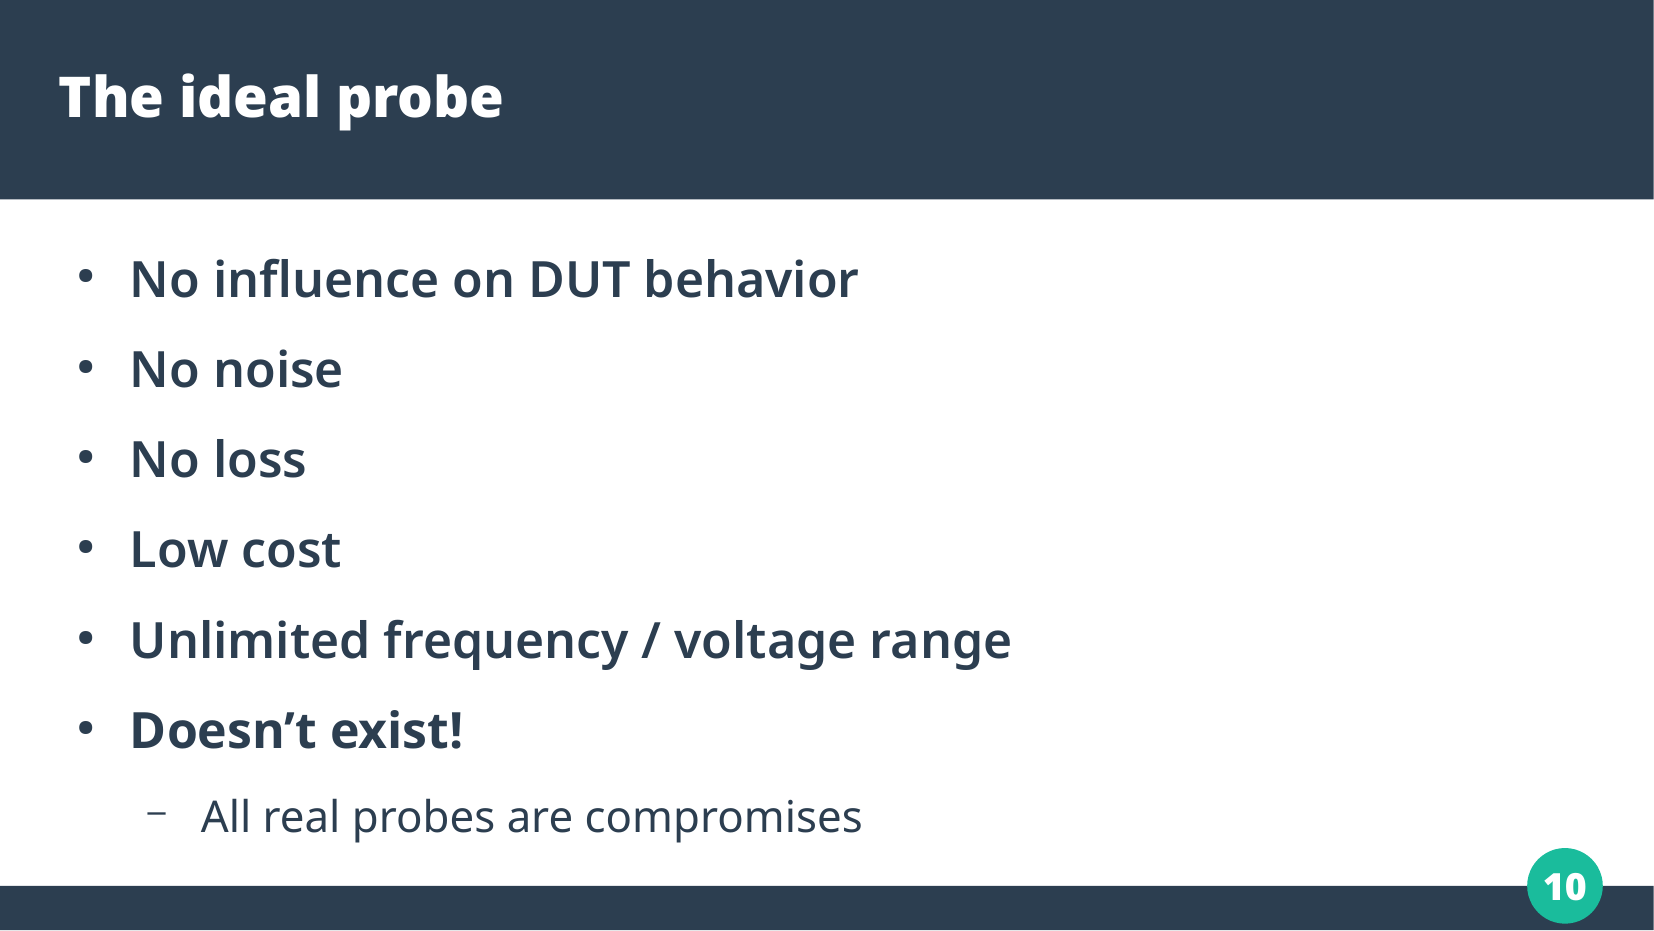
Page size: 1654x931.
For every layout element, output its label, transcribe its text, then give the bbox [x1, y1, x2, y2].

list No influence on DUT behavior No noise No loss Low cost Unlimited frequency / voltage range Doesn’t exist! All real probes are compromises [59, 243, 1595, 864]
title The ideal probe [59, 37, 1595, 155]
